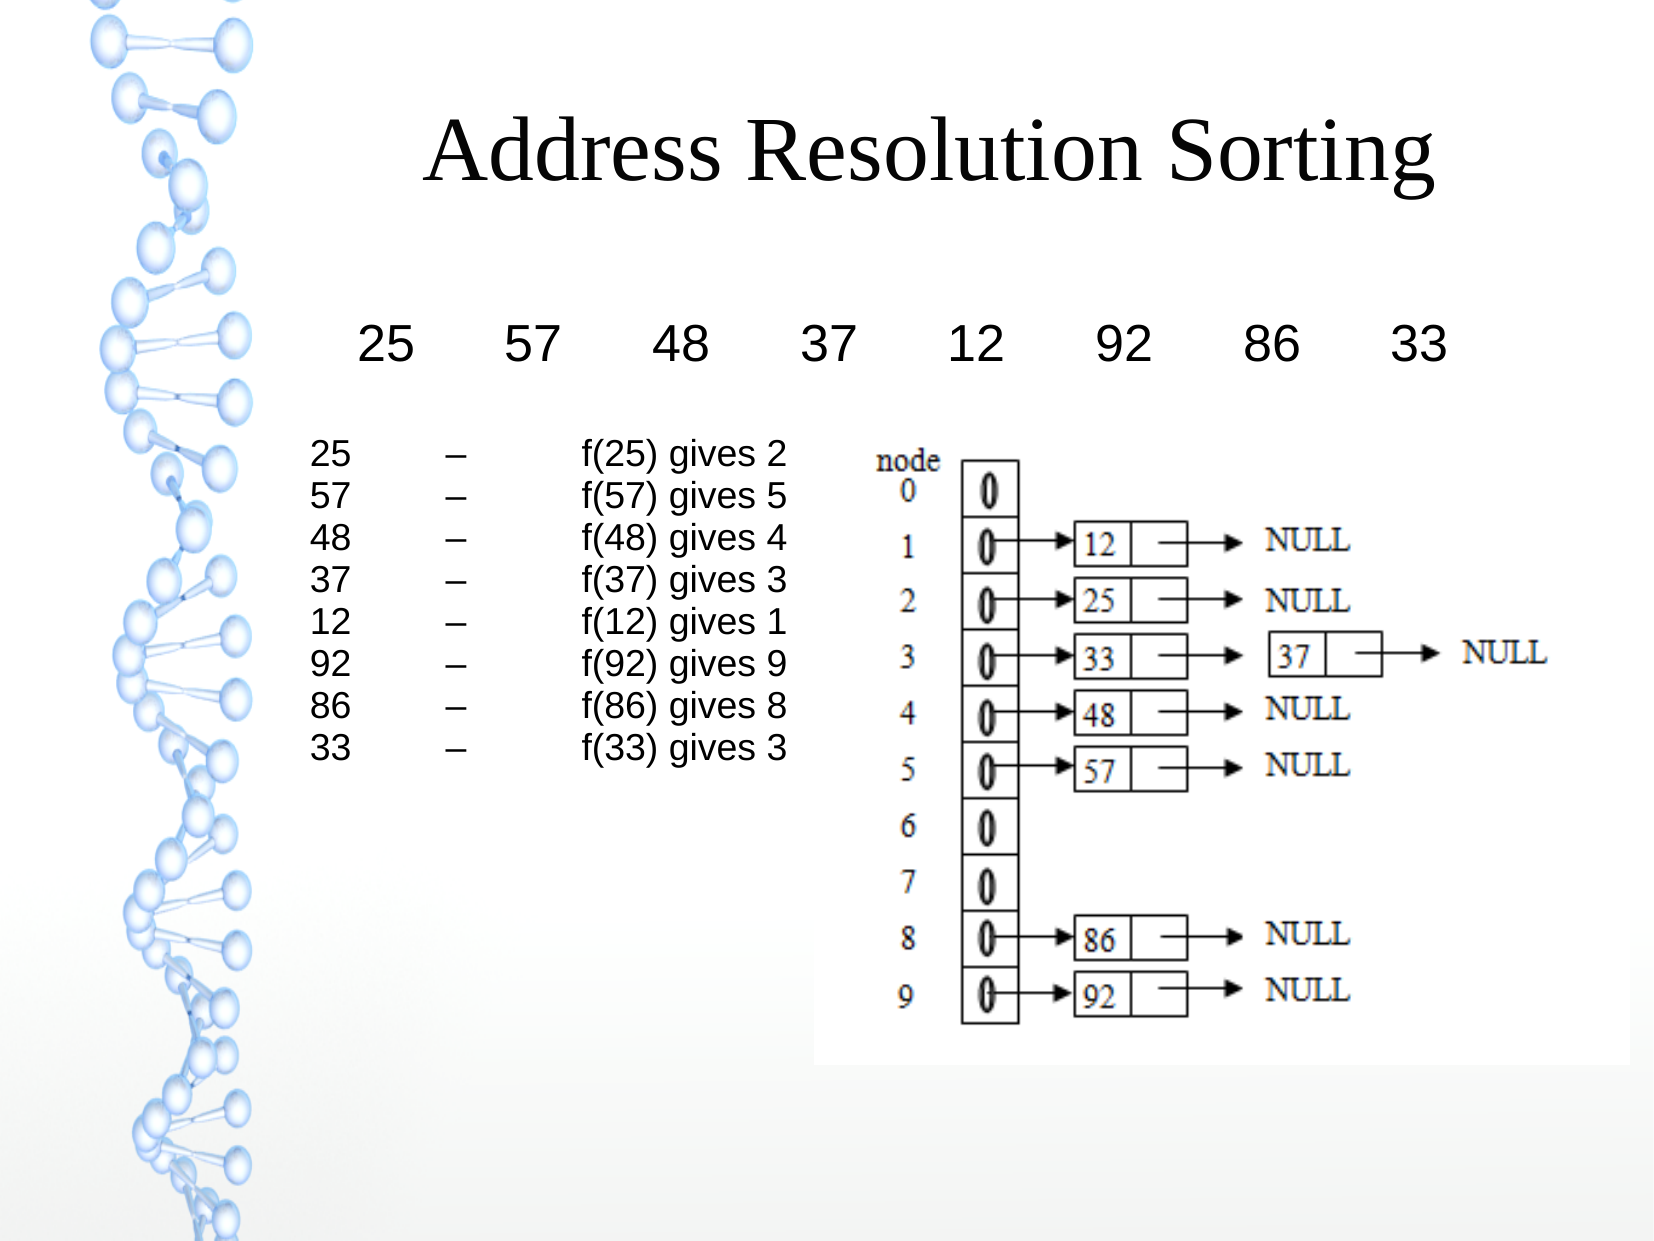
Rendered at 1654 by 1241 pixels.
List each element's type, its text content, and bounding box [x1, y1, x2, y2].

text_box 25 – f(25) gives 2 57 – f(57) gives 5 48 – f(48) gives 4 37 – f(37) gives 3 12 – f(12) gives 1 92 – f(92) gives 9 86 – f(86) gives 8 33 – f(33) gives 3 [295, 425, 814, 875]
title Address Resolution Sorting [265, 47, 1595, 252]
picture [0, 0, 1654, 1241]
text_box 25 57 48 37 12 92 86 33 [342, 307, 1501, 380]
